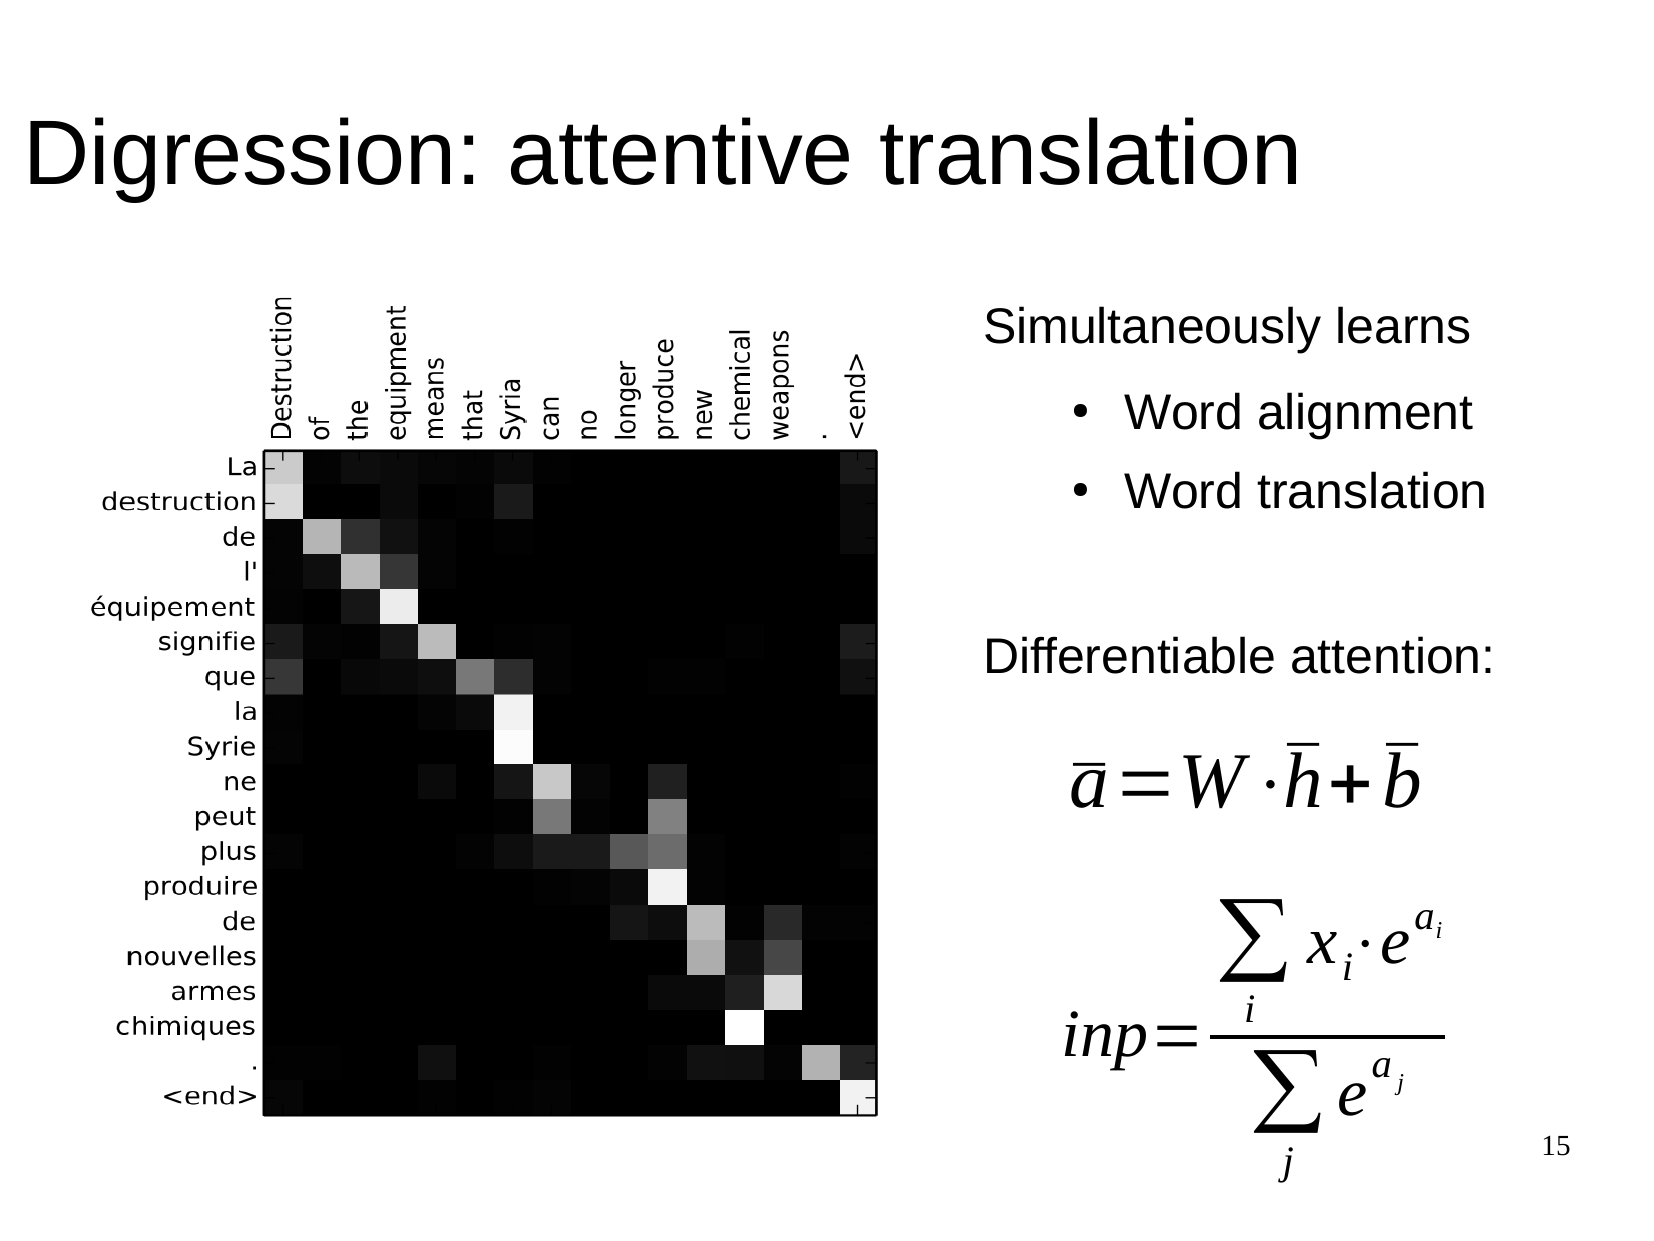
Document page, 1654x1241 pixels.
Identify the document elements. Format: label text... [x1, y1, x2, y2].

list Simultaneously learns Word alignment Word translation Differentiable attention: [983, 298, 1501, 991]
chart [1049, 738, 1442, 827]
title Digression: attentive translation [23, 49, 1512, 257]
chart [1044, 891, 1465, 1184]
picture [51, 286, 922, 1141]
